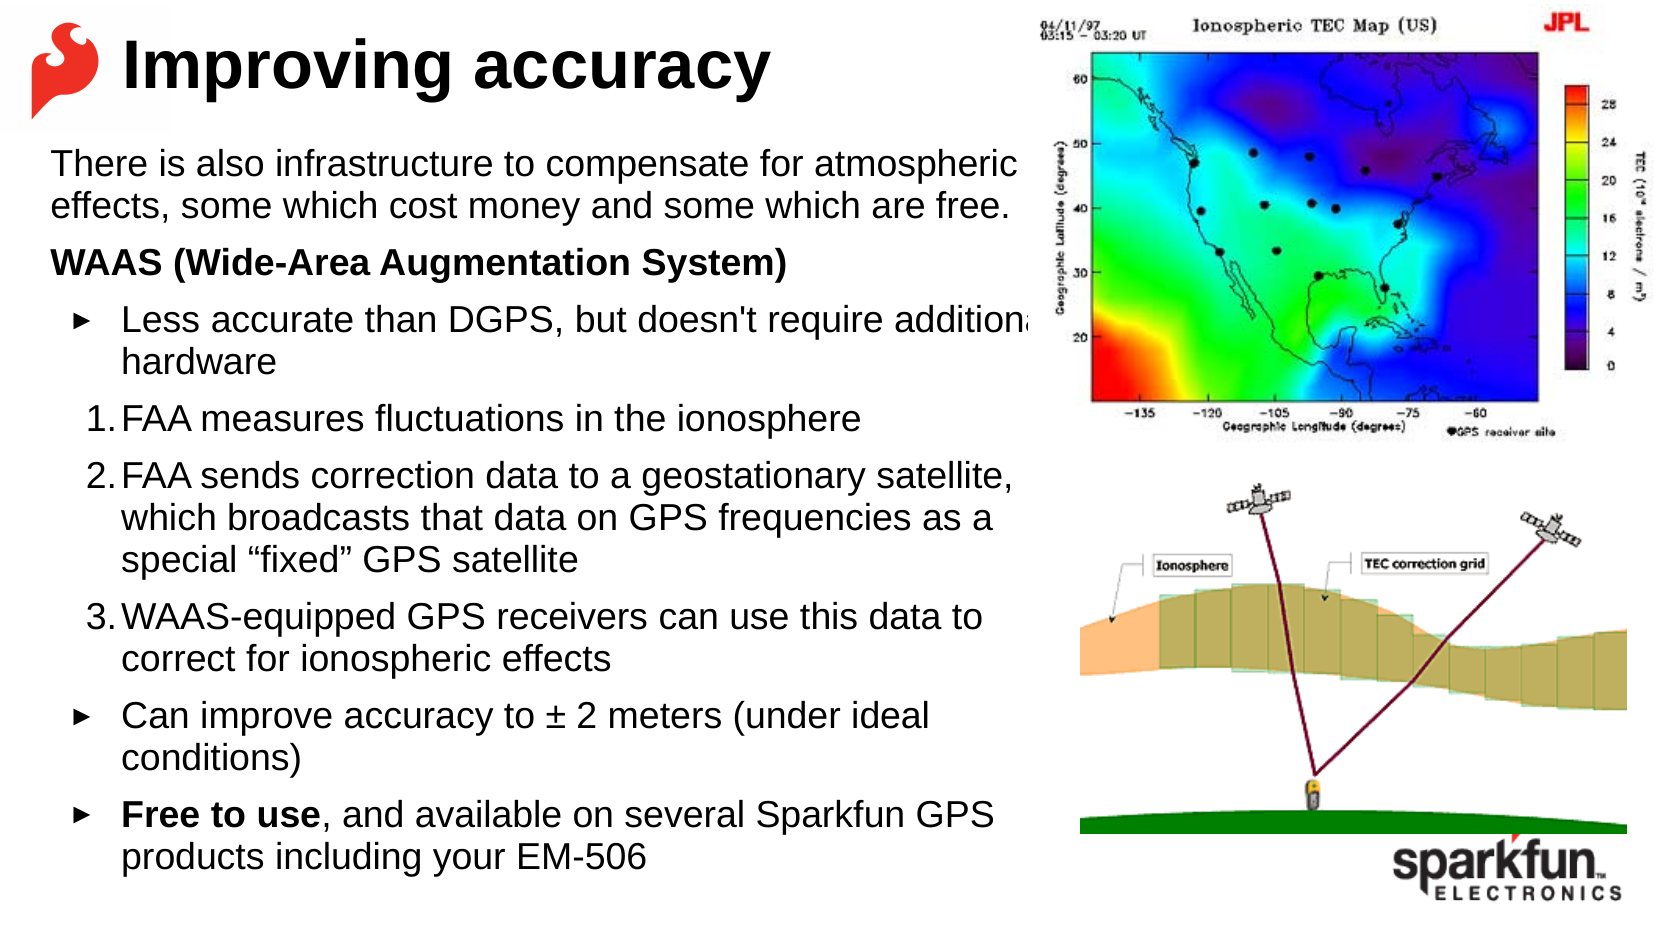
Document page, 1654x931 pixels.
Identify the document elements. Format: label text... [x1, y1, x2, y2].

picture [1028, 4, 1654, 444]
list There is also infrastructure to compensate for atmospheric effects, some which cost money and some which are free. WAAS (Wide-Area Augmentation System) Less accurate than DGPS, but doesn't require additional hardware FAA measures fluctuations in the ionosphere FAA sends correction data to a geostationary satellite, which broadcasts that data on GPS frequencies as a special “fixed” GPS satellite WAAS-equipped GPS receivers can use this data to correct for ionospheric effects Can improve accuracy to ± 2 meters (under ideal conditions) Free to use, and available on several Sparkfun GPS products including your EM-506 [0, 142, 1055, 881]
title Improving accuracy [122, 26, 1028, 104]
picture [0, 5, 171, 133]
picture [1080, 471, 1651, 926]
